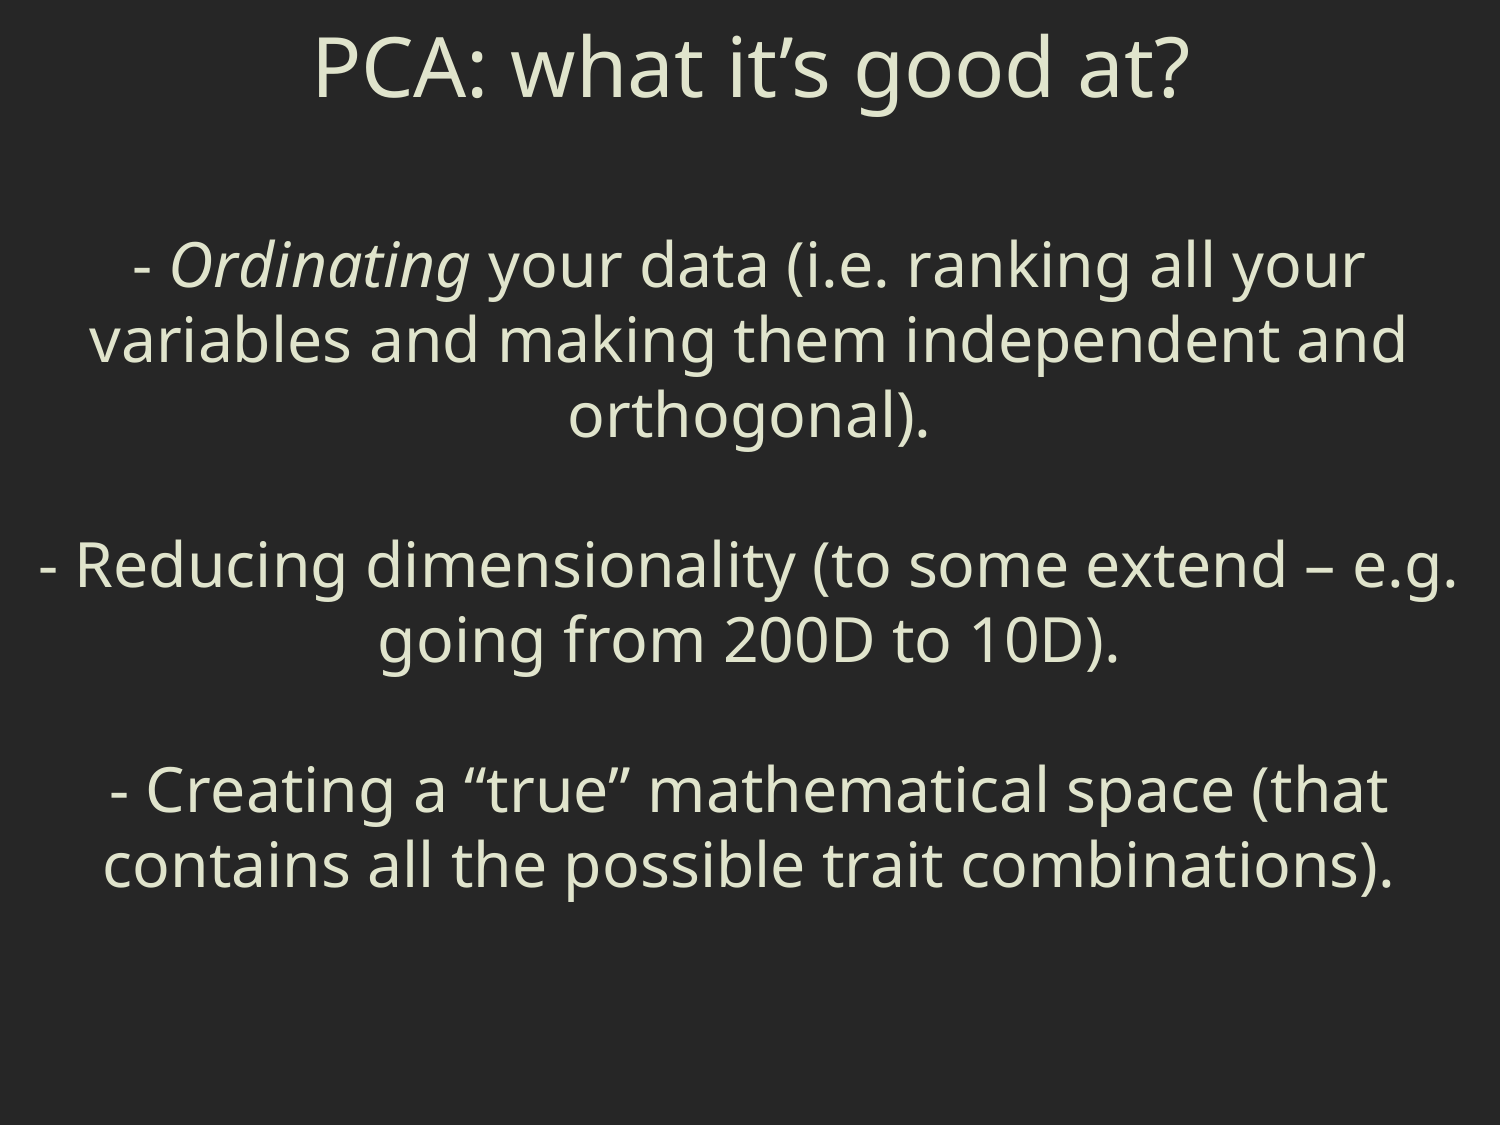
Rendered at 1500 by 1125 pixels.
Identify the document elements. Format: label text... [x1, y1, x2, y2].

text_box - Ordinating your data (i.e. ranking all your variables and making them independent and orthogonal). - Reducing dimensionality (to some extend – e.g. going from 200D to 10D). - Creating a “true” mathematical space (that contains all the possible trait combinations). [0, 217, 1500, 833]
text_box PCA: what it’s good at? [296, 6, 1206, 122]
